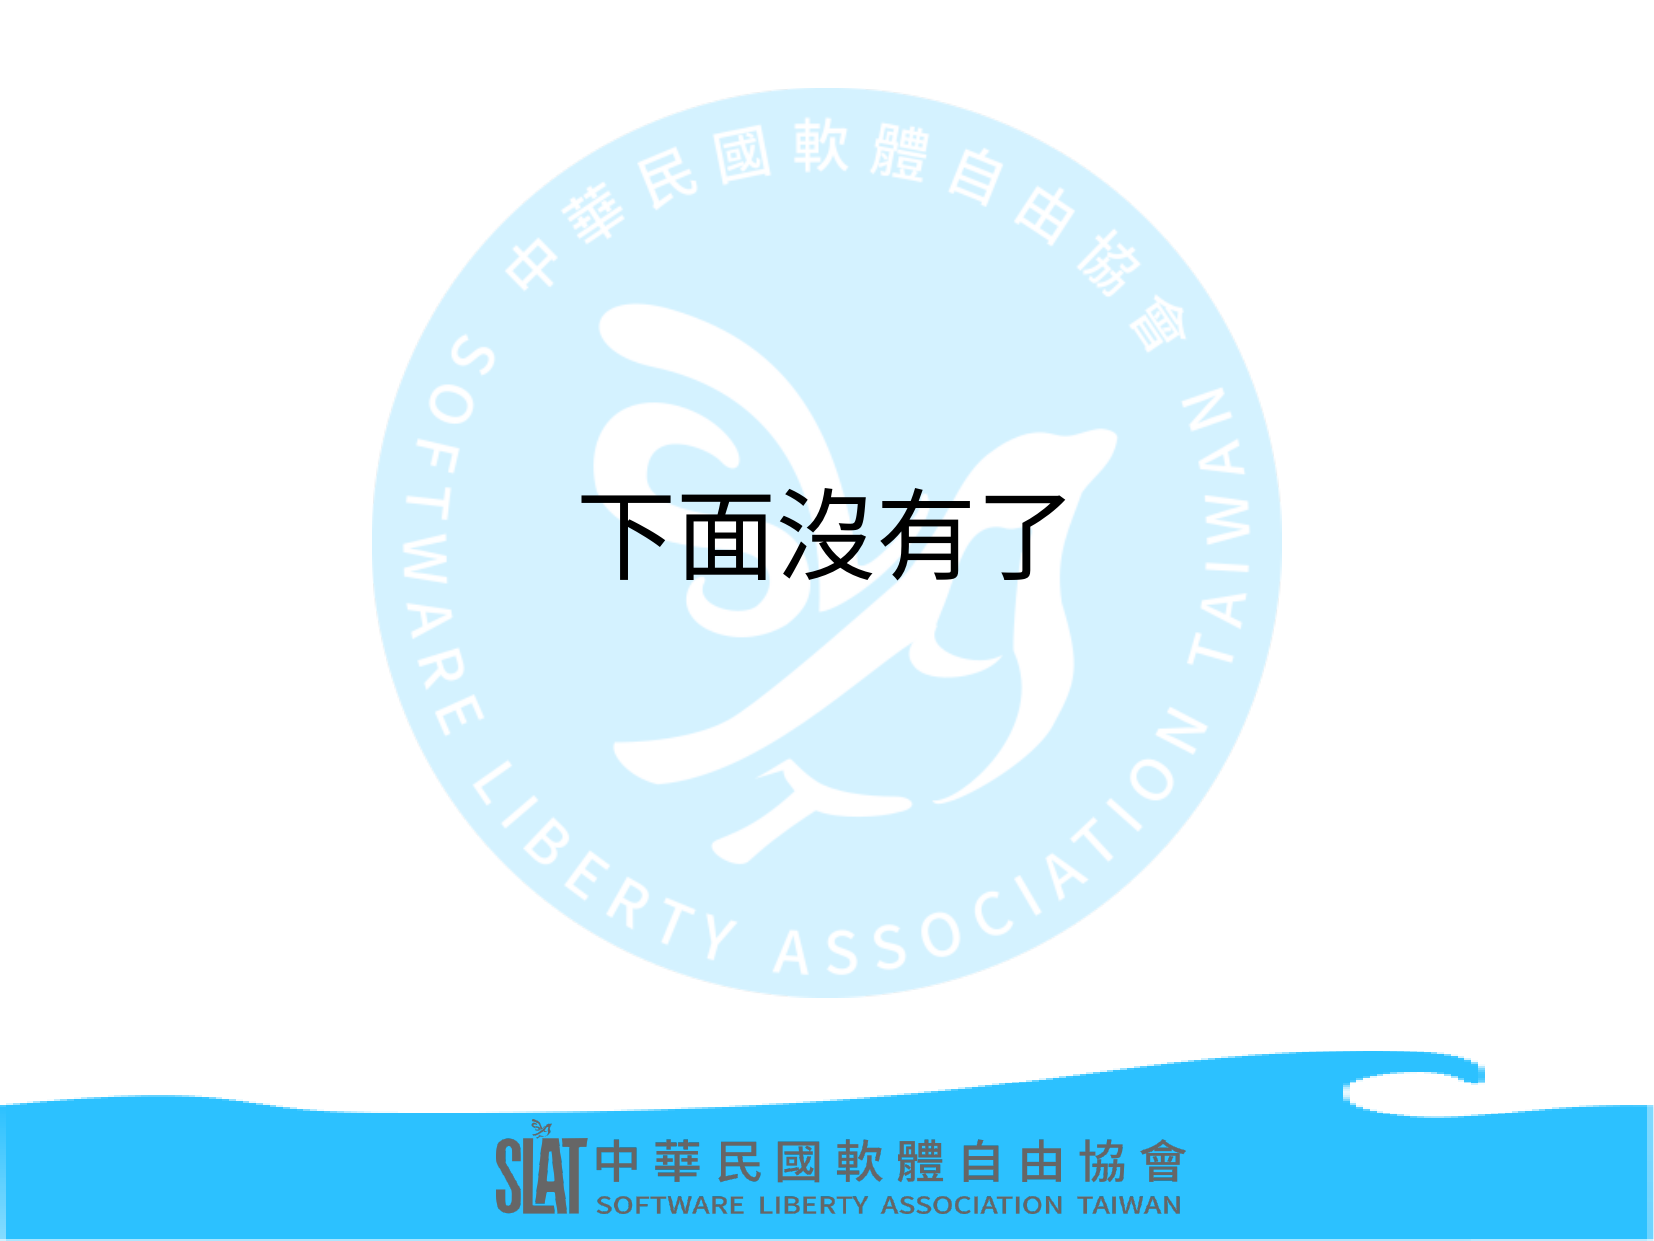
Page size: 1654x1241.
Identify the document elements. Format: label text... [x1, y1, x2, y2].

subtitle 下面沒有了 [82, 49, 1571, 1010]
picture [0, 1051, 1654, 1241]
